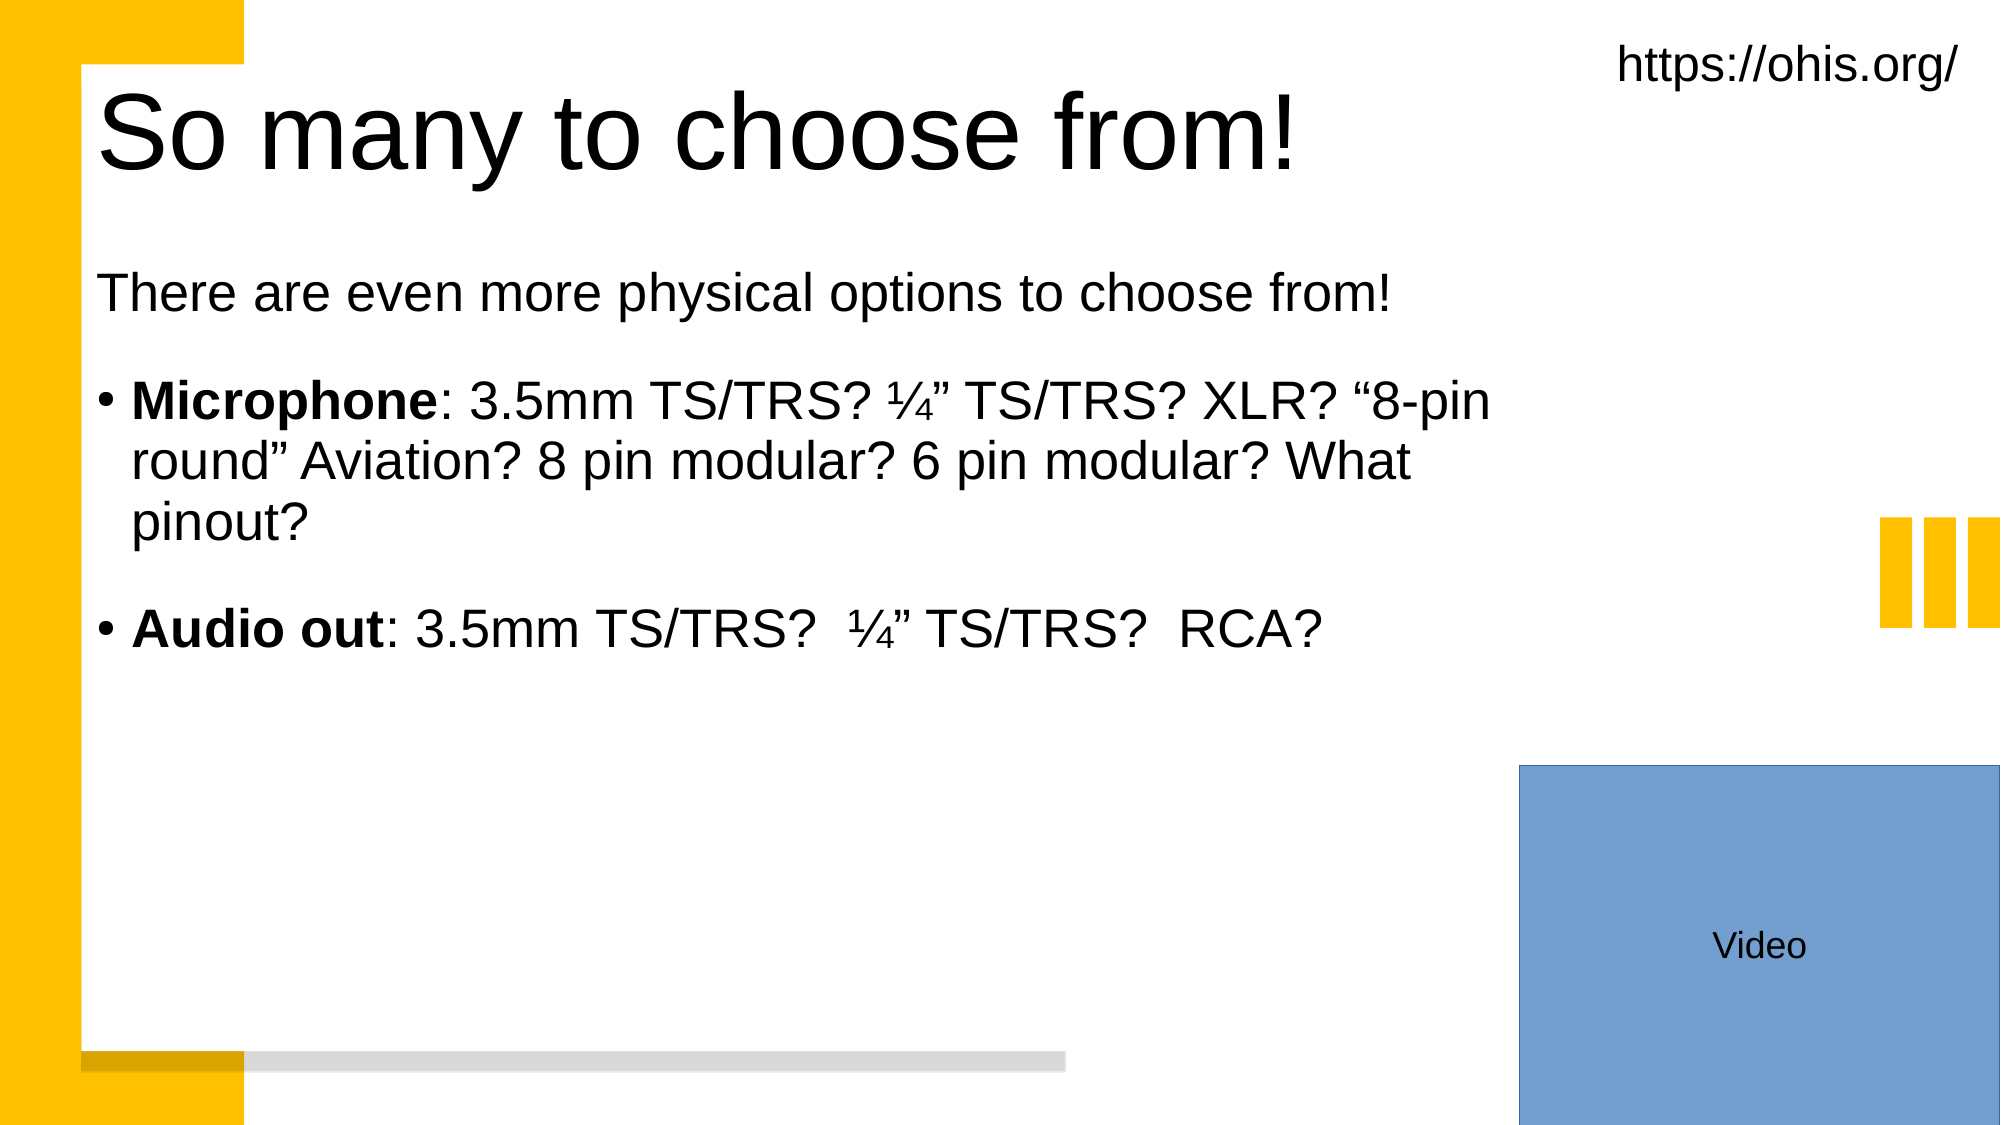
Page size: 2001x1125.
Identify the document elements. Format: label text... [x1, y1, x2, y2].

text_box So many to choose from! [81, 64, 1921, 201]
text_box There are even more physical options to choose from! Microphone: 3.5mm TS/TRS? ¼” TS/TRS? XLR? “8-pin round” Aviation? 8 pin modular? 6 pin modular? What pinout? Audio out: 3.5mm TS/TRS? ¼” TS/TRS? RCA? [81, 254, 1516, 1036]
text_box https://ohis.org/ [1590, 29, 1974, 105]
text_box Video [1519, 765, 2000, 1125]
text_box [0, 0, 2000, 1125]
